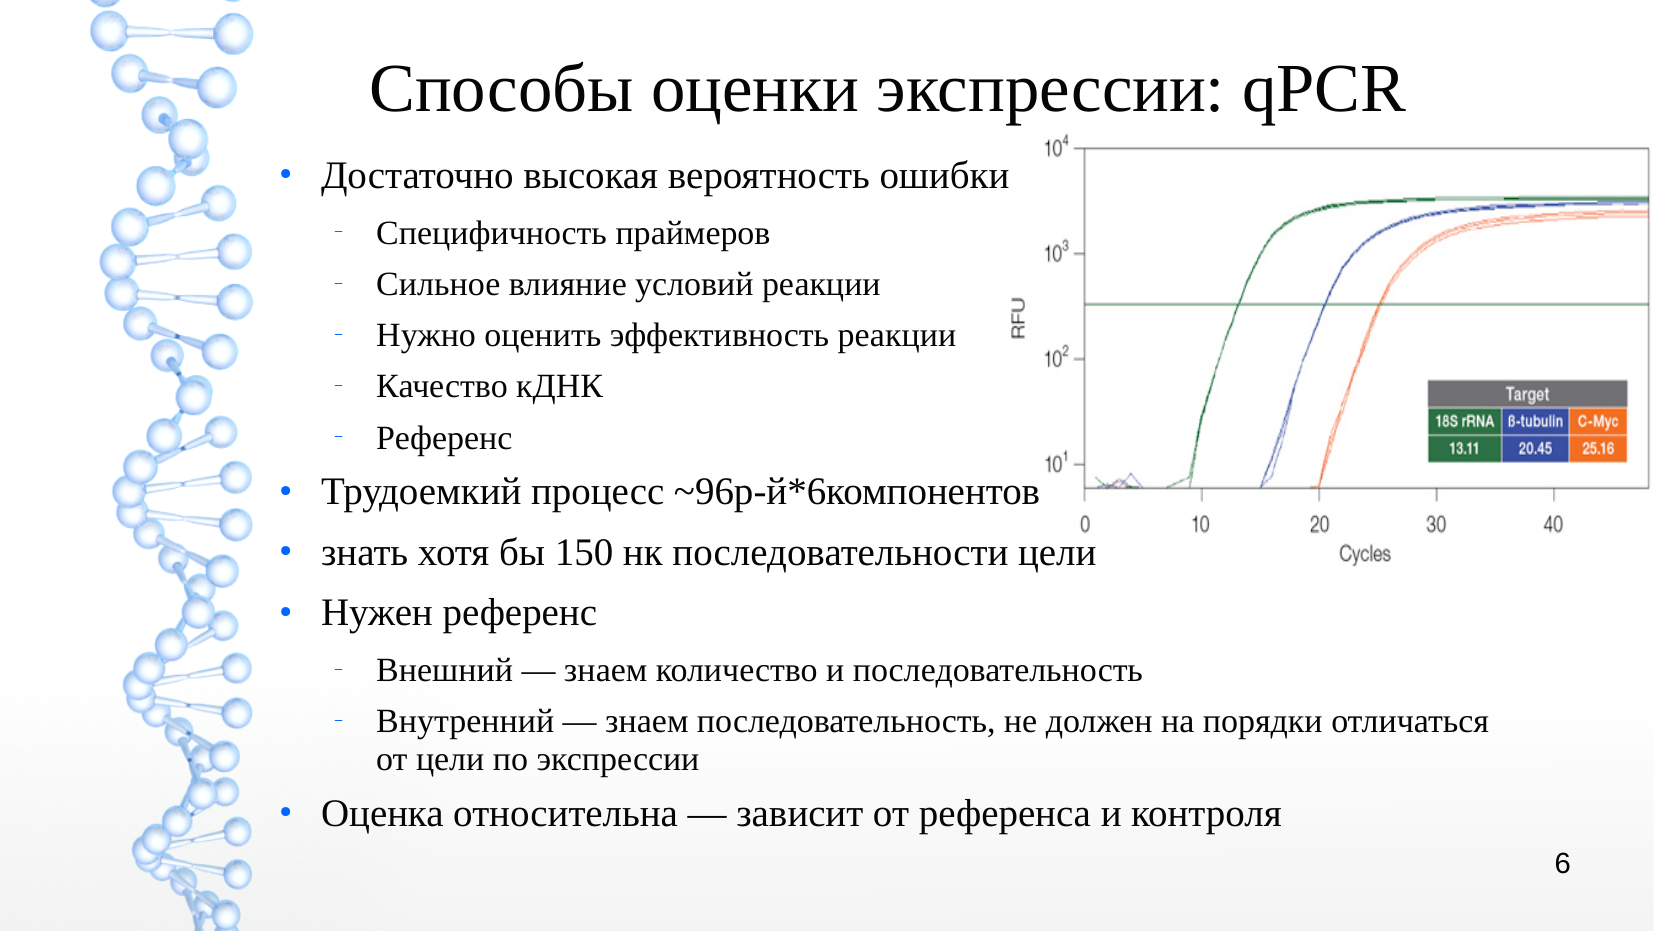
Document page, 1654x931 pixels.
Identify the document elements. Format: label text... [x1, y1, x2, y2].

list Достаточно высокая вероятность ошибки Специфичность праймеров Сильное влияние условий реакции Нужно оценить эффективность реакции Качество кДНК Референс Трудоемкий процесс ~96р-й*6компонентов знать хотя бы 150 нк последовательности цели Нужен референс Внешний — знаем количество и последовательность Внутренний — знаем последовательность, не должен на порядки отличаться от цели по экспрессии Оценка относительна — зависит от референса и контроля [265, 153, 1501, 839]
picture [0, 0, 1654, 931]
title Способы оценки экспрессии: qPCR [224, 11, 1554, 166]
